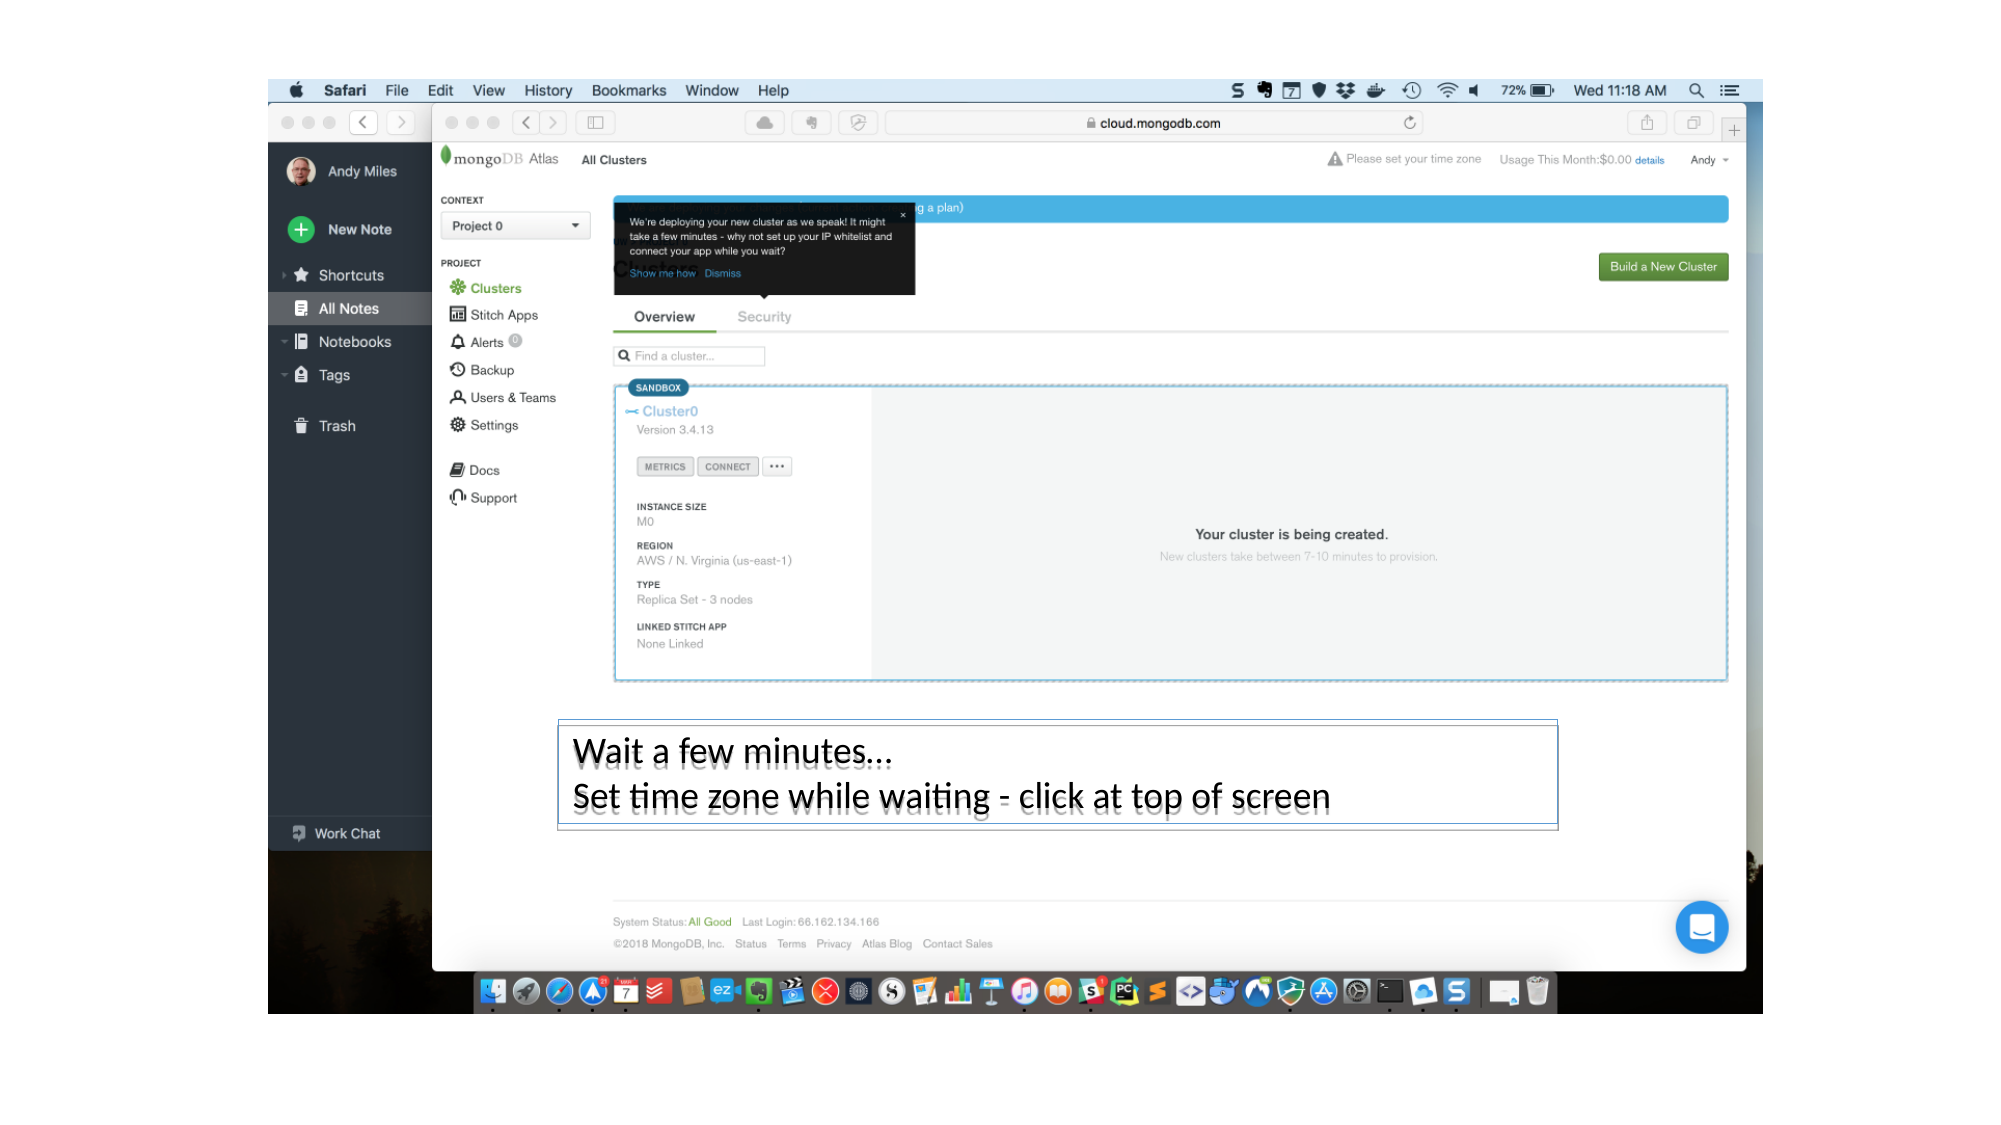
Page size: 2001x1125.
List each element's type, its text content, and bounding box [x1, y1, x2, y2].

text_box Wait a few minutes… Set time zone while waiting - click at top of screen [558, 719, 1558, 824]
picture [268, 79, 1763, 1014]
